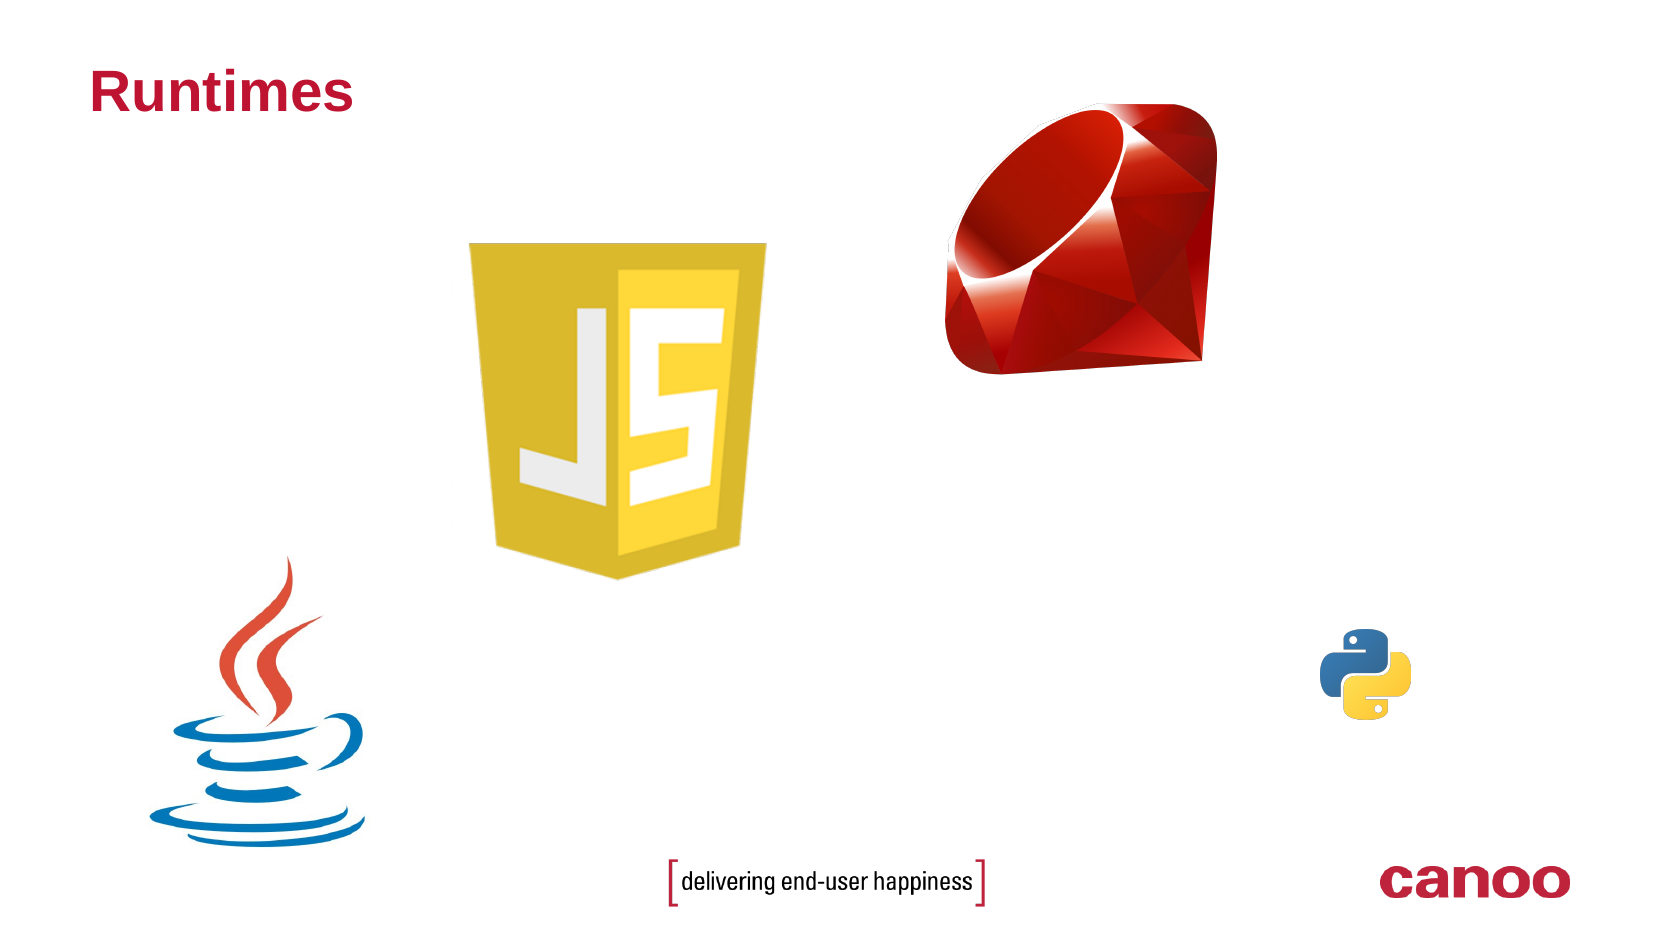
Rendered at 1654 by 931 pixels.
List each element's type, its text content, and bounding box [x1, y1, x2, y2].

picture [1320, 629, 1411, 721]
title Runtimes [75, 45, 1591, 136]
picture [135, 103, 1217, 856]
picture [1380, 866, 1570, 898]
picture [662, 855, 991, 910]
